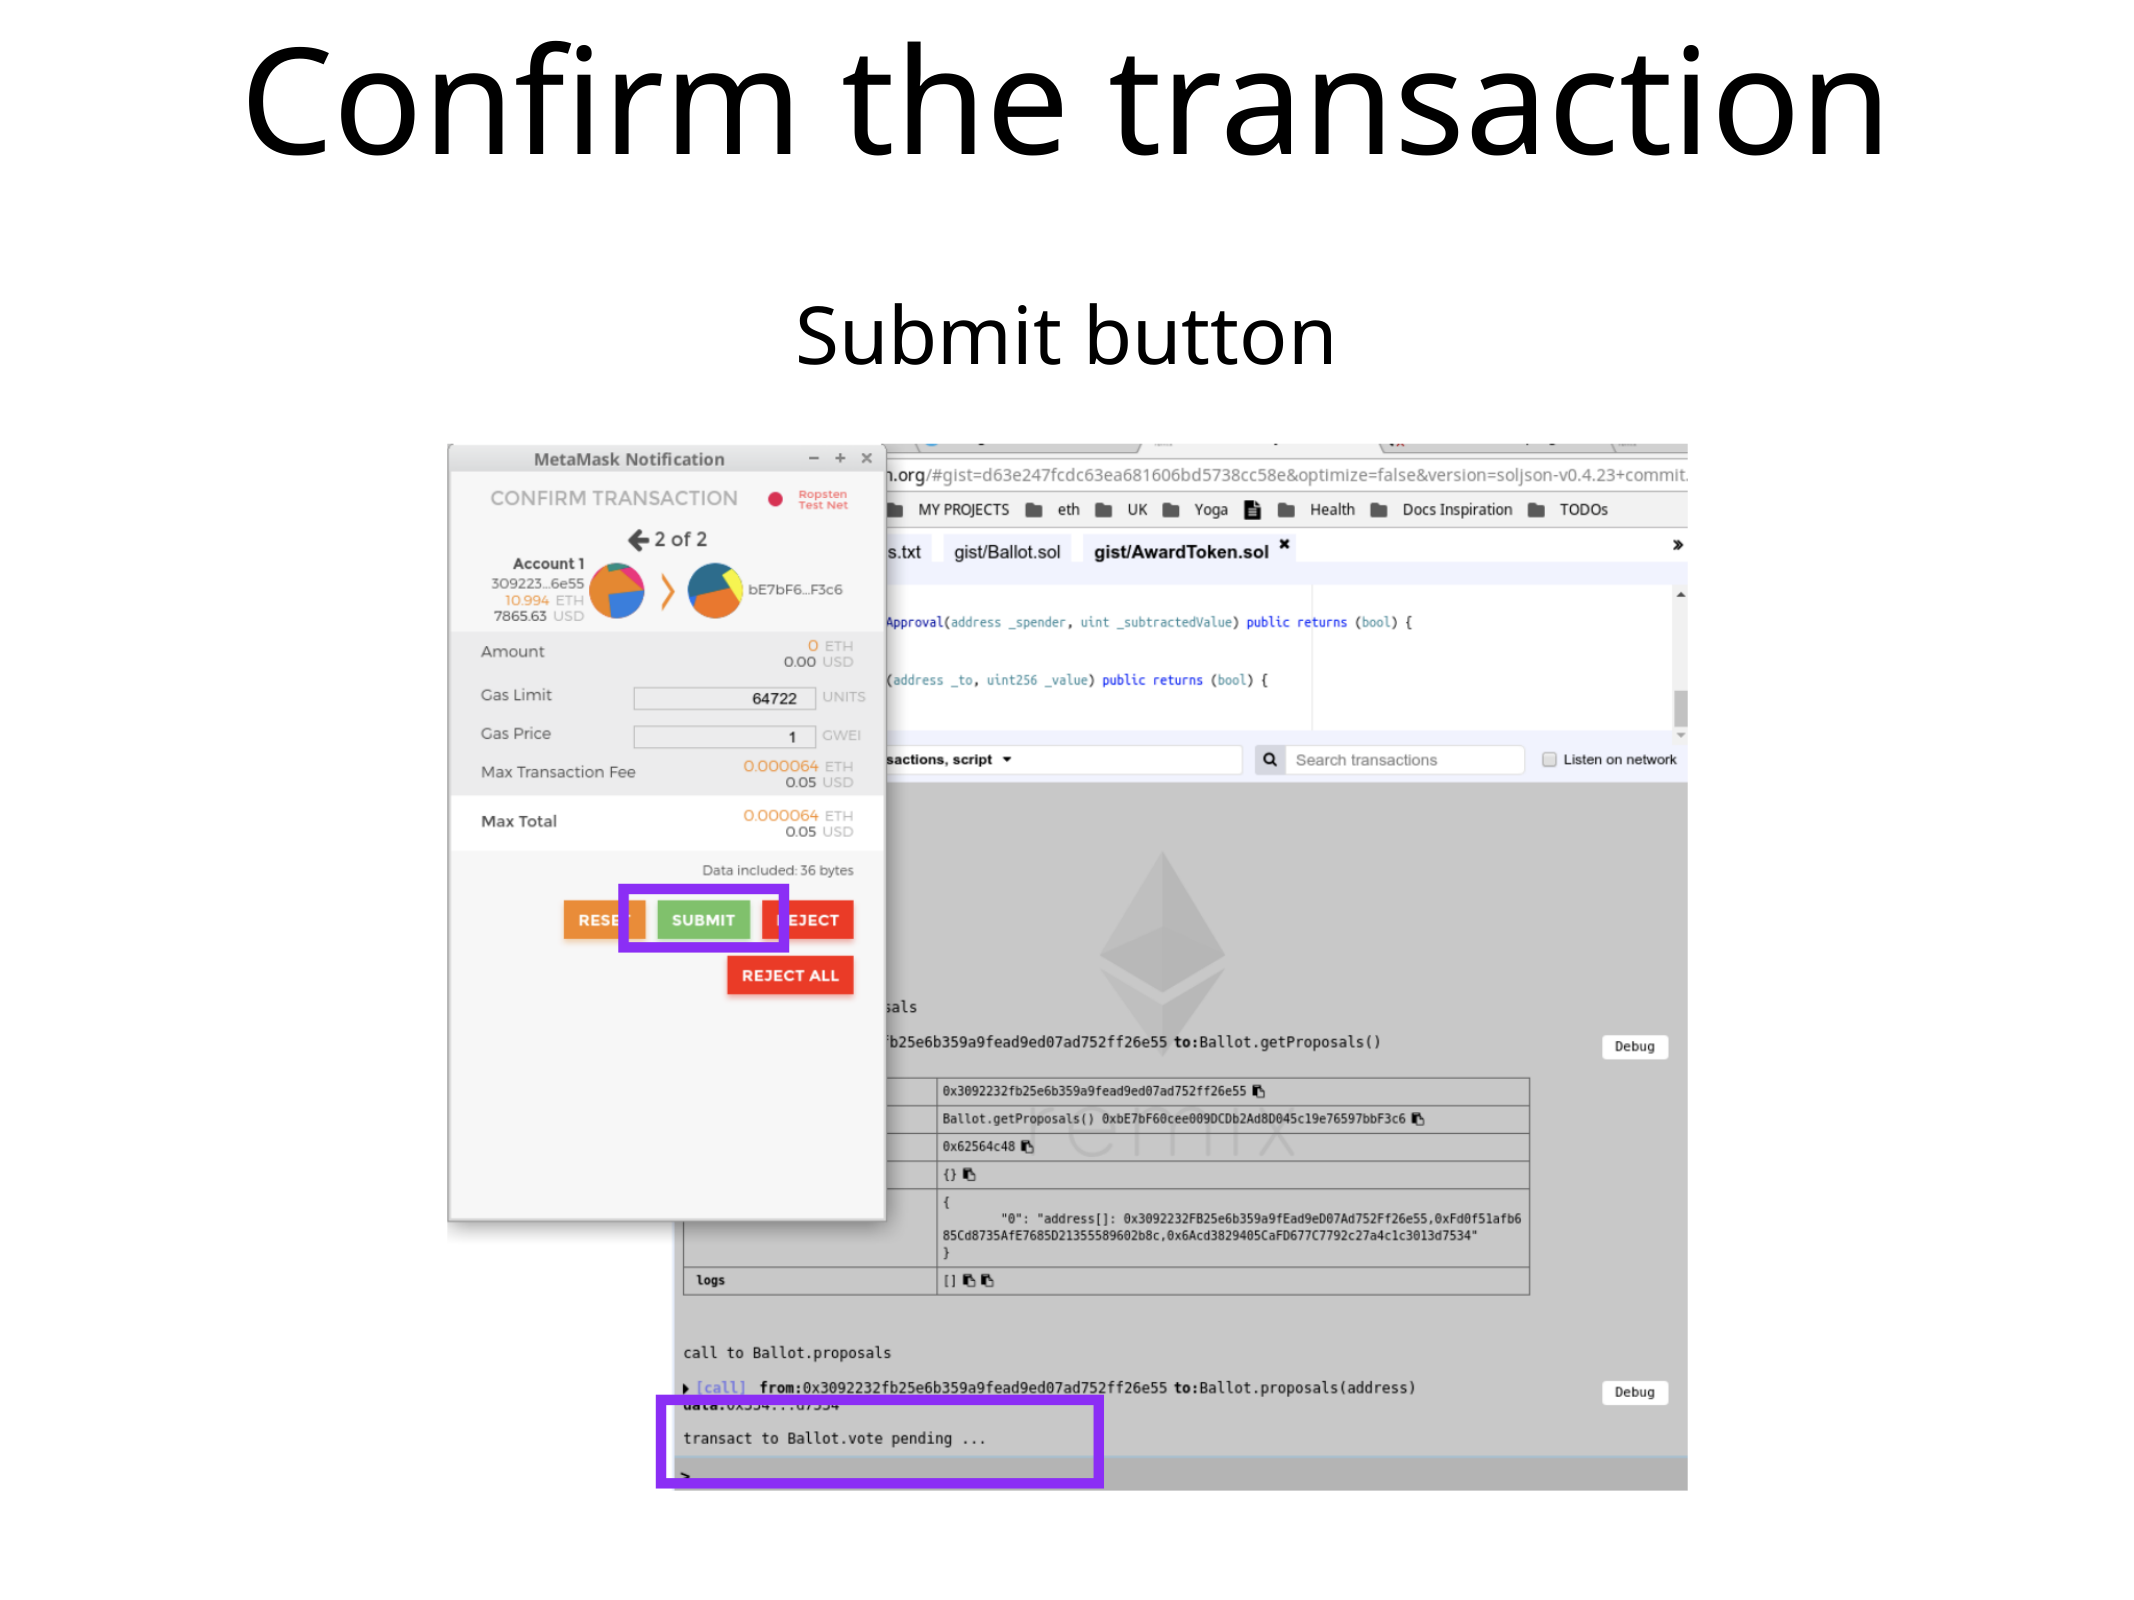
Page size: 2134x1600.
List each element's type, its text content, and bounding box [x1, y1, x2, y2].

subtitle Submit button ( when dependencies.js is the active file ) [112, 277, 2021, 558]
title Confirm the transaction [69, 0, 2064, 226]
picture [414, 425, 1719, 1524]
